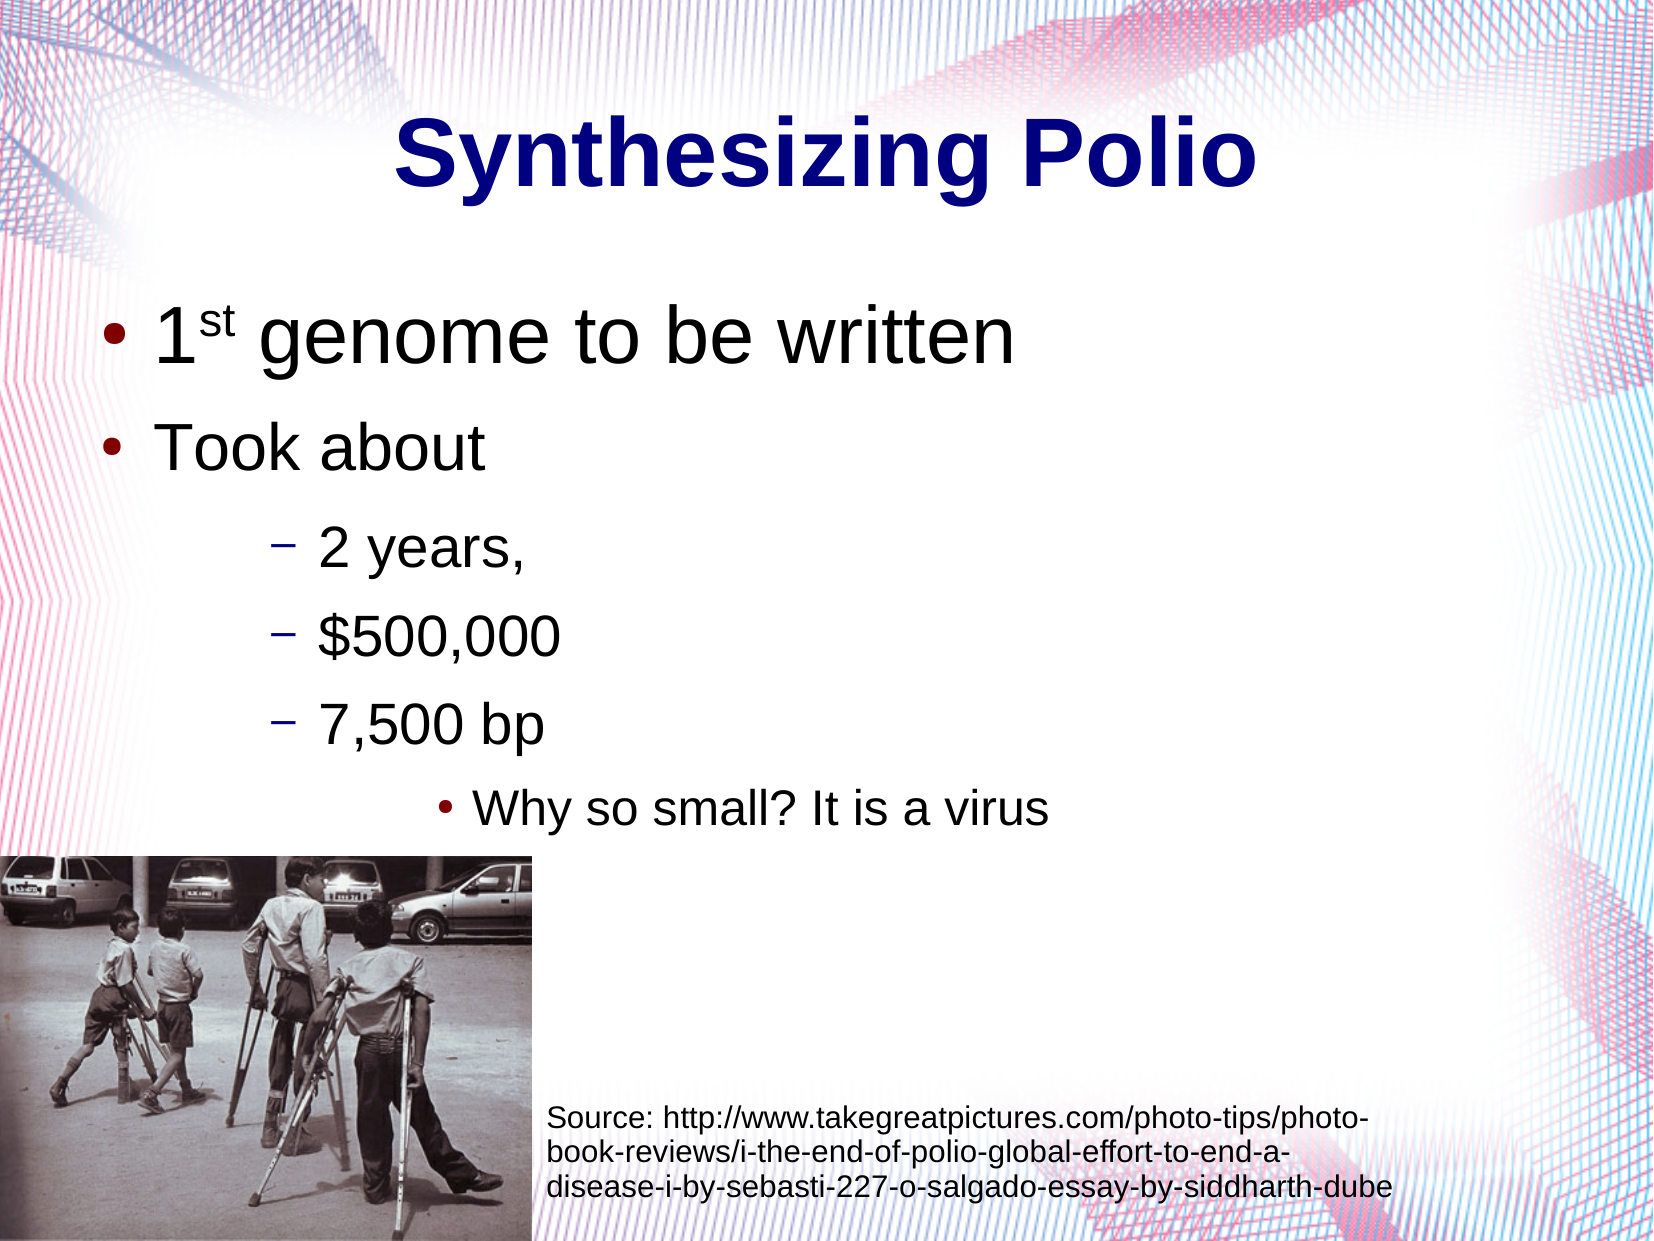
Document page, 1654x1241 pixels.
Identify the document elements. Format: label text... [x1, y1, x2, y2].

text_box Source: http://www.takegreatpictures.com/photo-tips/photo-book-reviews/i-the-end-of-polio-global-effort-to-end-a-disease-i-by-sebasti-227-o-salgado-essay-by-siddharth-dube [531, 1092, 1418, 1212]
title Synthesizing Polio [82, 49, 1571, 257]
picture [0, 0, 1654, 1241]
list 1st genome to be written Took about 2 years, $500,000 7,500 bp Why so small? It is a virus [82, 290, 1571, 1109]
